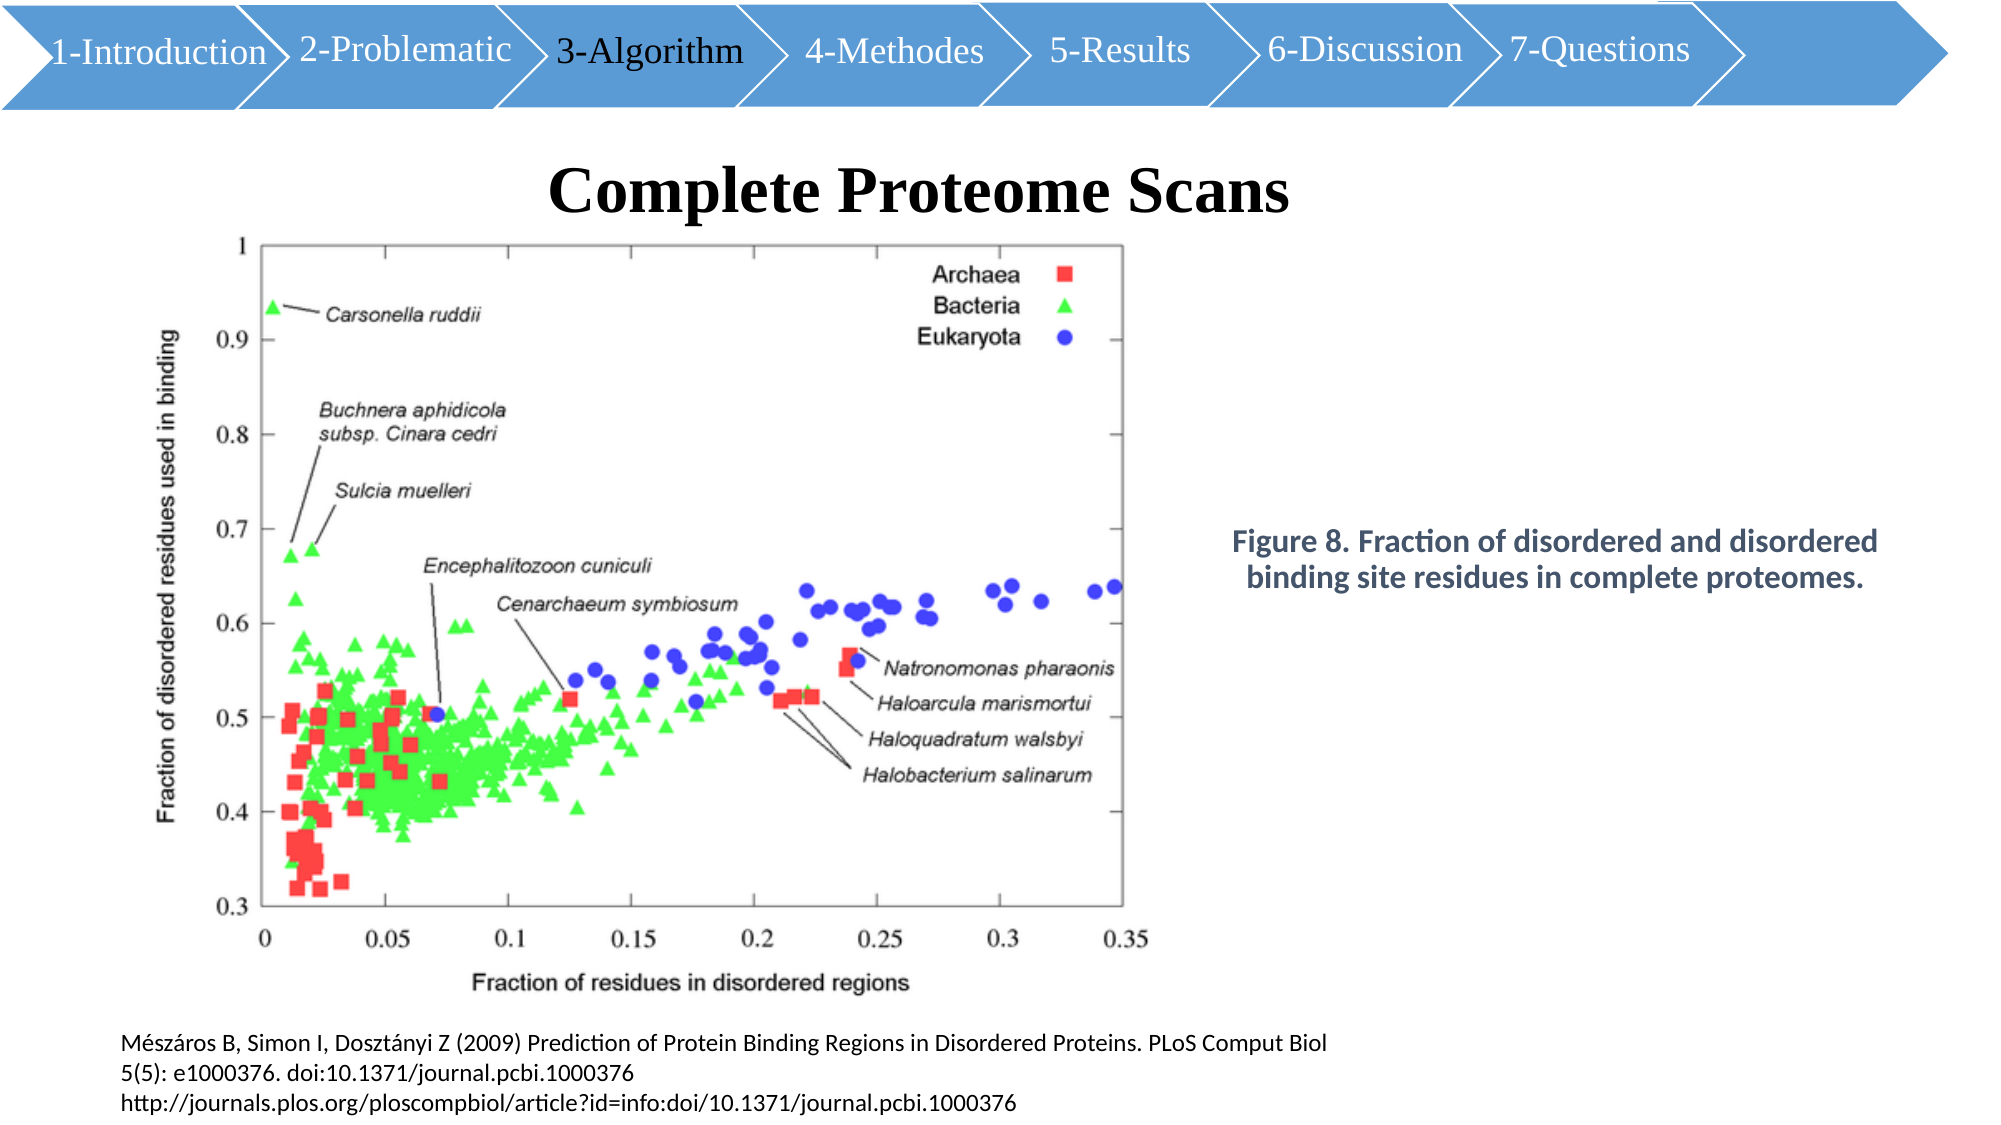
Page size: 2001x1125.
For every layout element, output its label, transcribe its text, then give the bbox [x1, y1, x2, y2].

text_box Complete Proteome Scans [532, 139, 1307, 314]
text_box 4-Methodes [790, 18, 1002, 79]
text_box 1-Introduction [35, 19, 285, 80]
text_box 2-Problematic [284, 16, 530, 78]
text_box Figure 8. Fraction of disordered and disordered binding site residues in complete proteomes. [1207, 516, 1905, 605]
text_box 6-Discussion [1252, 16, 1481, 77]
text_box Mészáros B, Simon I, Dosztányi Z (2009) Prediction of Protein Binding Regions in Disordered Proteins. PLoS Comput Biol 5(5): e1000376. doi:10.1371/journal.pcbi.1000376 http://journals.plos.org/ploscompbiol/article?id=info:doi/10.1371/journal.pcbi.1000376 [105, 1018, 1385, 1125]
picture [154, 234, 1151, 999]
text_box [0, 0, 1951, 111]
text_box 3-Algorithm [541, 18, 761, 79]
text_box 5-Results [1034, 17, 1208, 79]
text_box 7-Questions [1494, 16, 1708, 77]
